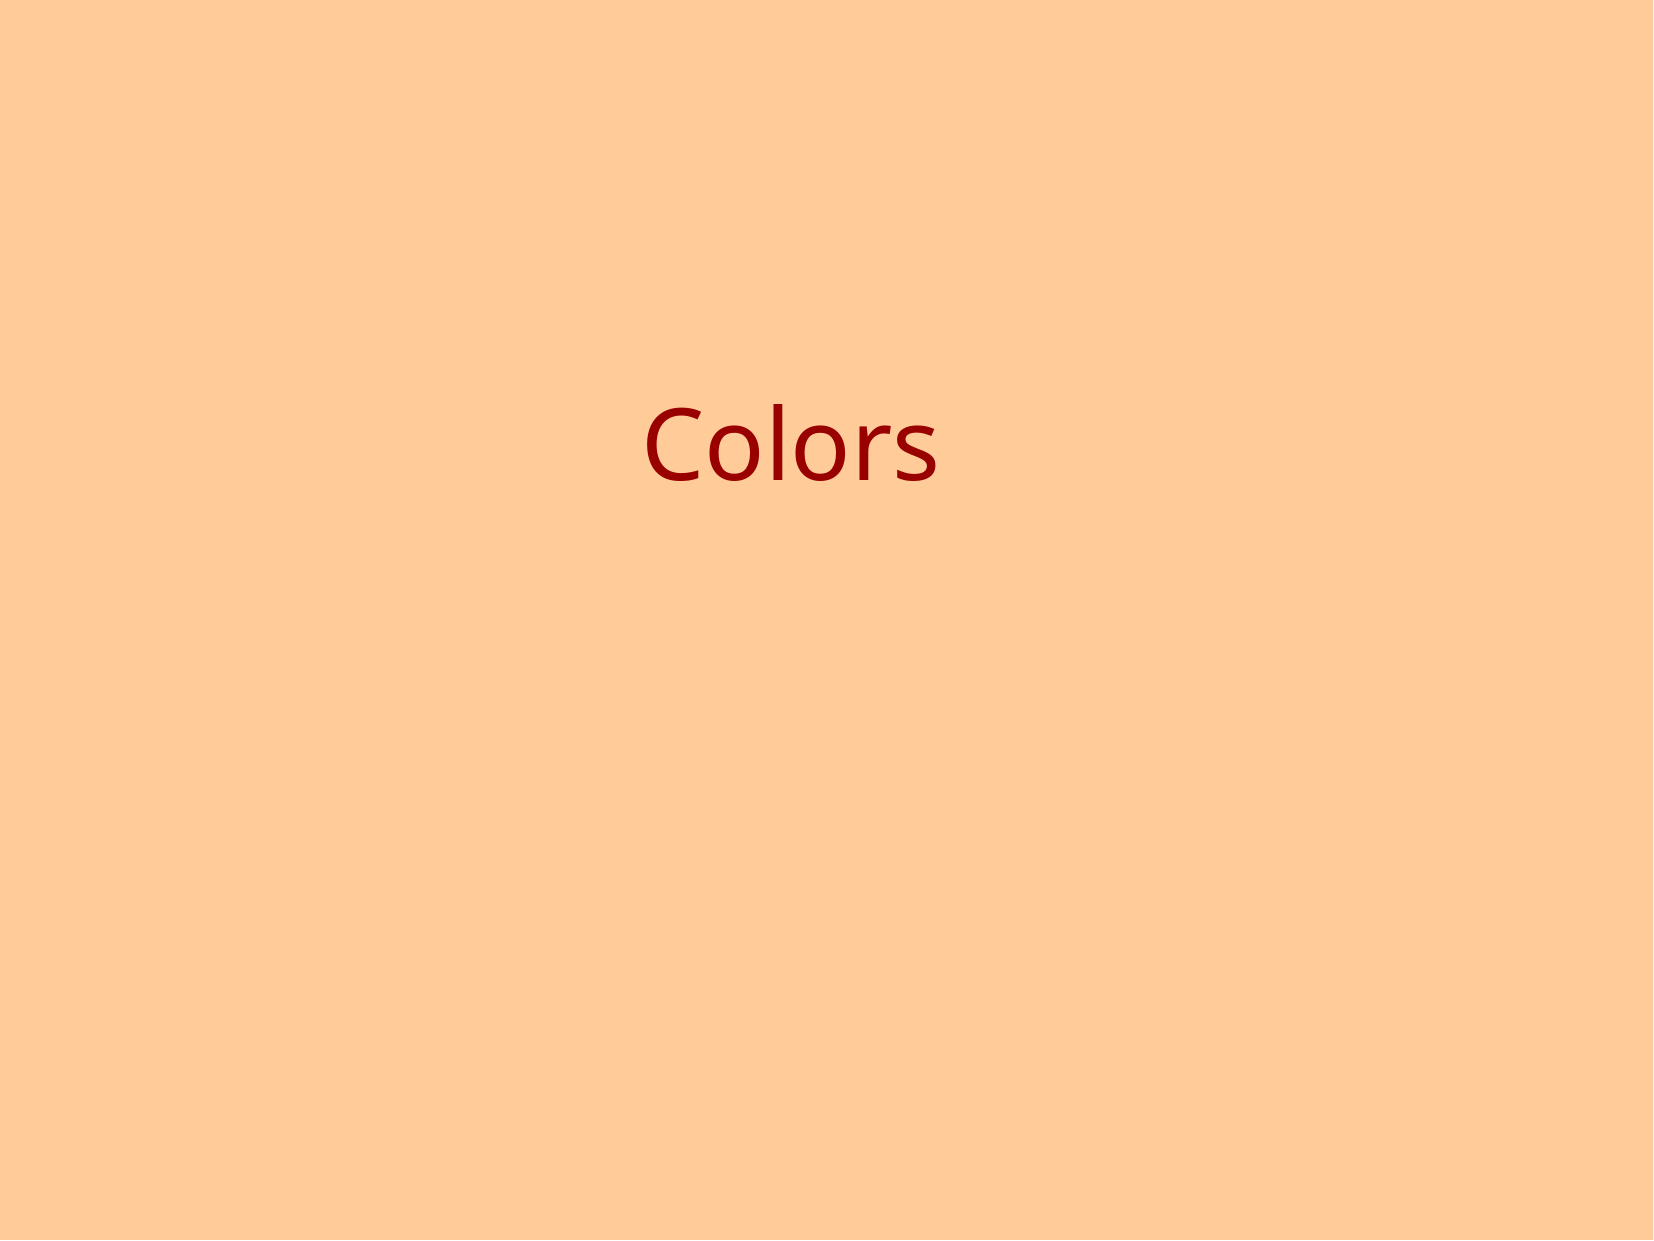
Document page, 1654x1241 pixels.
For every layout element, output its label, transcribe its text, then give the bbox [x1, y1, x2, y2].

text_box Colors [437, 366, 1146, 561]
